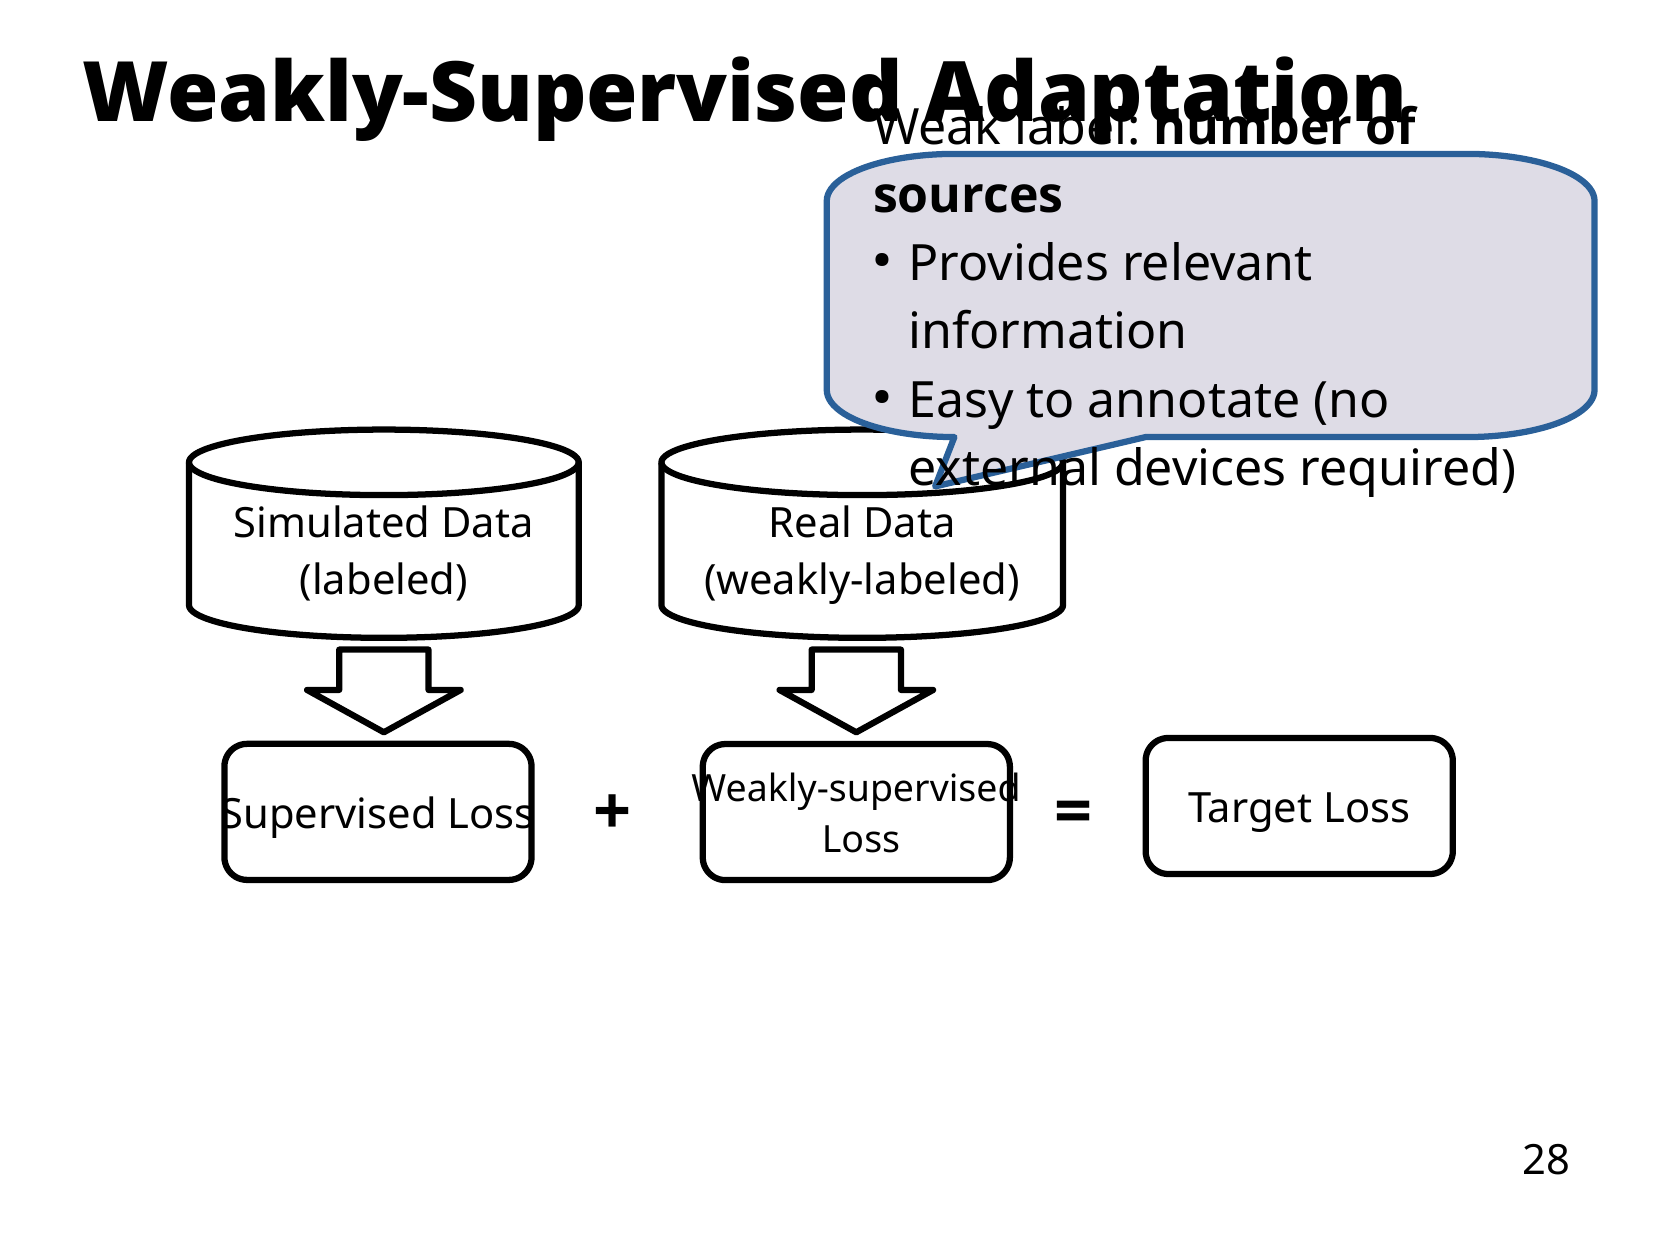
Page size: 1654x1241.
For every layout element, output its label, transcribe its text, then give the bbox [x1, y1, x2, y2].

text_box Simulated Data (labeled) [188, 429, 579, 638]
text_box Weak label: number of sources Provides relevant information Easy to annotate (no external devices required) [826, 153, 1595, 482]
text_box Target Loss [1145, 737, 1453, 875]
text_box [779, 649, 934, 733]
title Weakly-Supervised Adaptation [82, 37, 1571, 143]
text_box Real Data (weakly-labeled) [661, 429, 1064, 638]
text_box + [578, 755, 638, 855]
text_box Supervised Loss [224, 743, 532, 880]
text_box [307, 649, 461, 733]
text_box = [1039, 755, 1099, 855]
text_box Weakly-supervised Loss [702, 744, 1010, 881]
